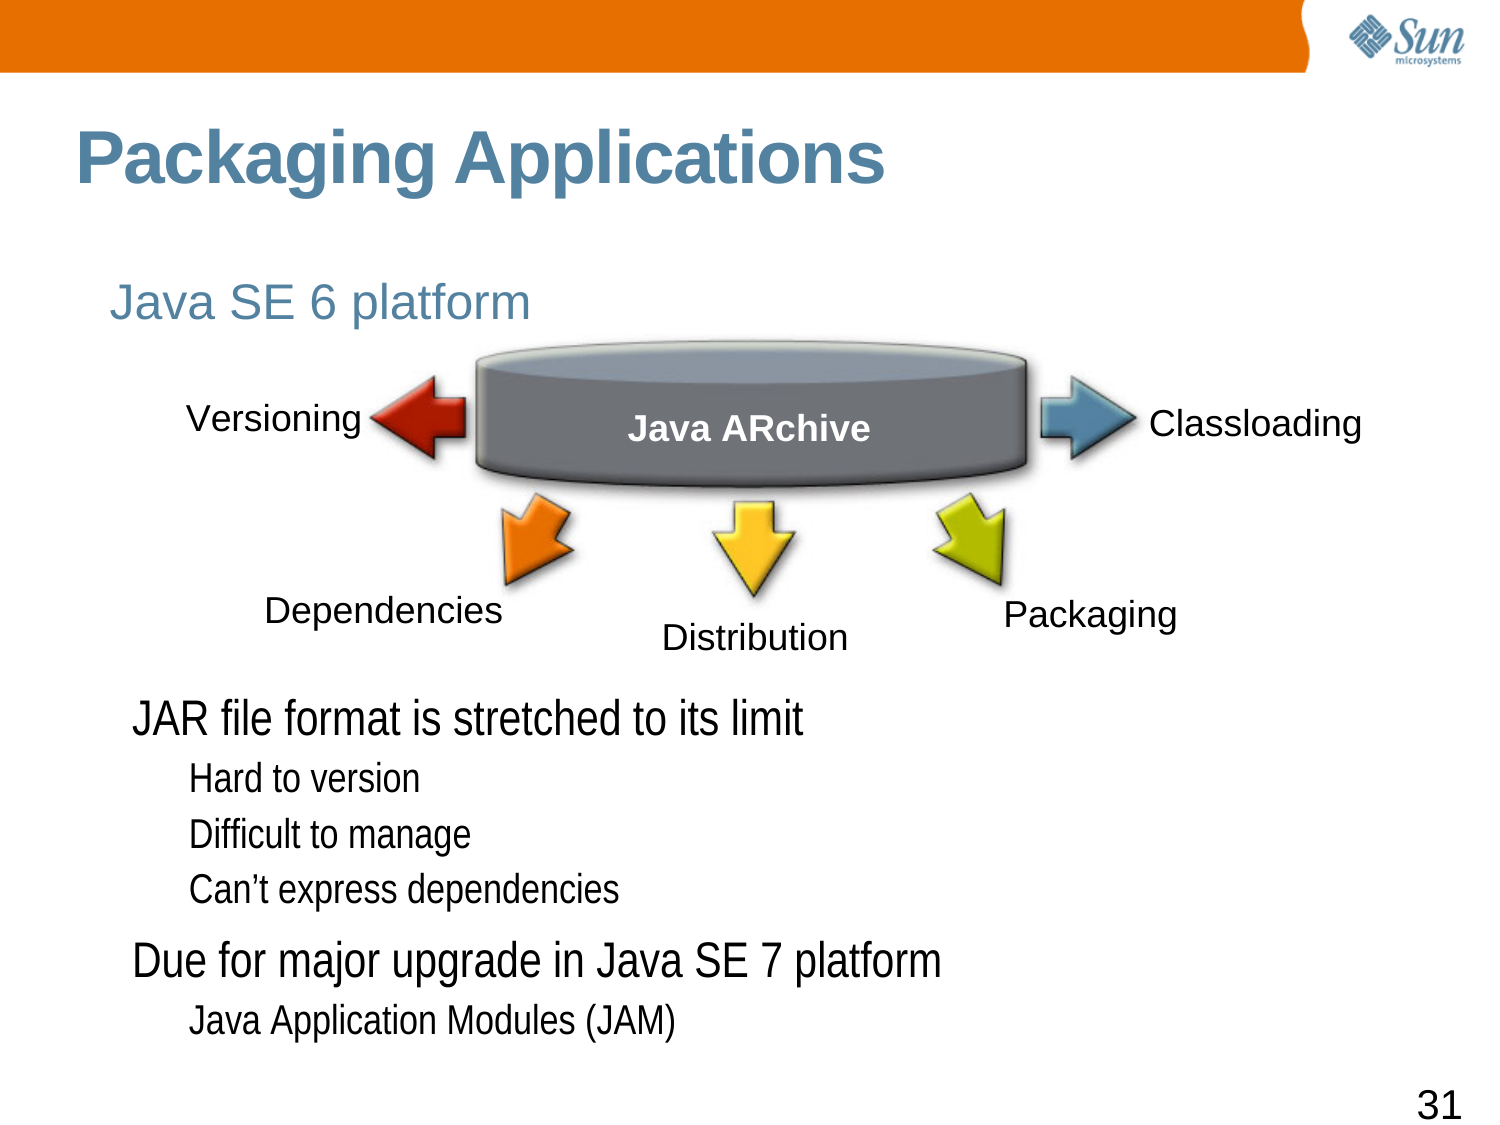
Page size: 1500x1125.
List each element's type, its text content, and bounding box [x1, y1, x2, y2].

text_box Java SE 6 platform [101, 262, 1377, 352]
picture [363, 333, 1149, 611]
list JAR file format is stretched to its limit Hard to version Difficult to manage Can’t express dependencies Due for major upgrade in Java SE 7 platform Java Application Modules (JAM) [112, 696, 1463, 1104]
text_box Java ARchive [474, 405, 1024, 449]
text_box Distribution [648, 614, 863, 657]
text_box Dependencies [264, 587, 529, 630]
text_box Classloading [1149, 399, 1409, 442]
picture [0, 0, 1500, 75]
title Packaging Applications [75, 122, 1438, 228]
text_box Packaging [1003, 590, 1210, 633]
text_box Versioning [144, 394, 363, 437]
